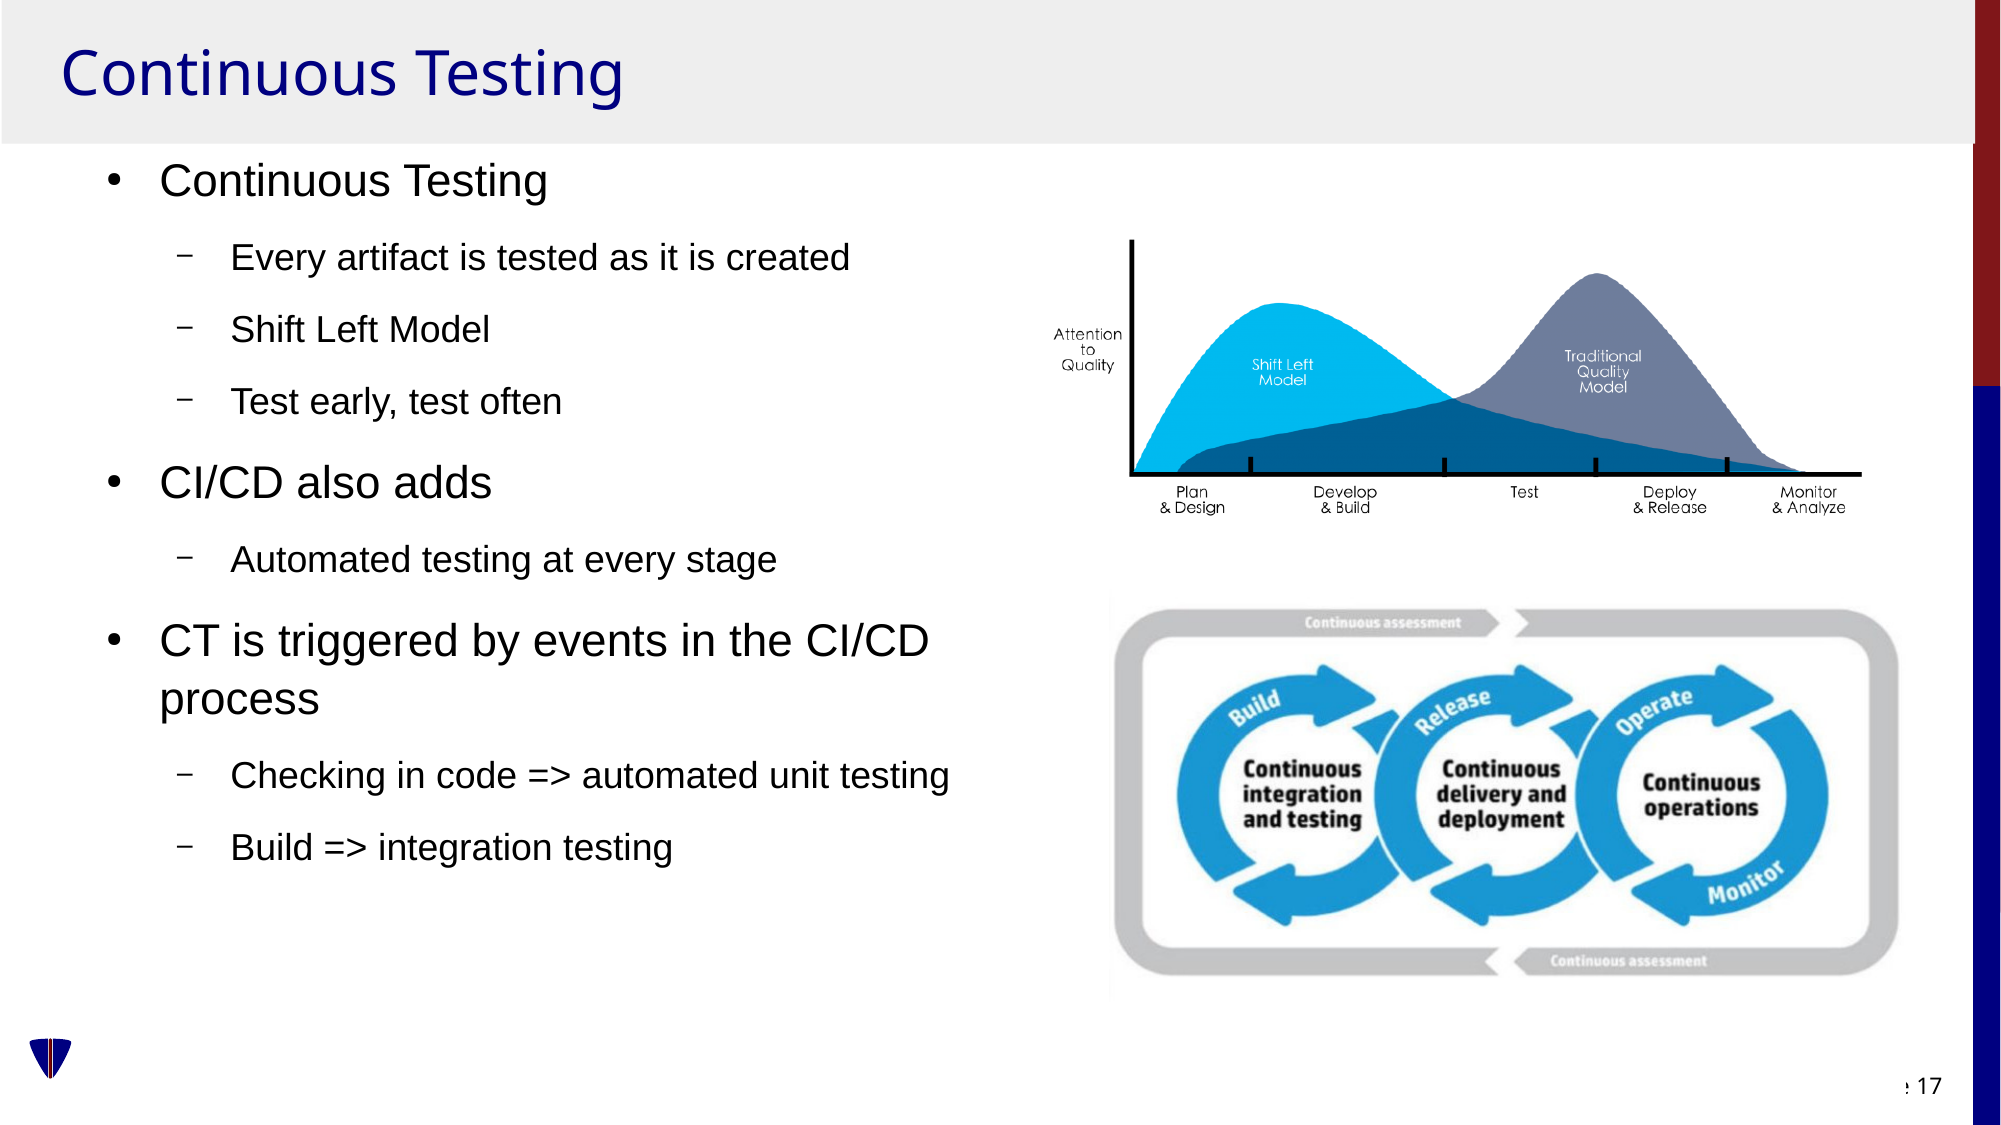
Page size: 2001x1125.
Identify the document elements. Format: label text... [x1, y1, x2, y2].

picture [1033, 195, 1906, 1125]
list Continuous Testing Every artifact is tested as it is created Shift Left Model Test early, test often CI/CD also adds Automated testing at every stage CT is triggered by events in the CI/CD process Checking in code => automated unit testing Build => integration testing [88, 147, 1063, 1004]
title Continuous Testing [1, 0, 1976, 144]
